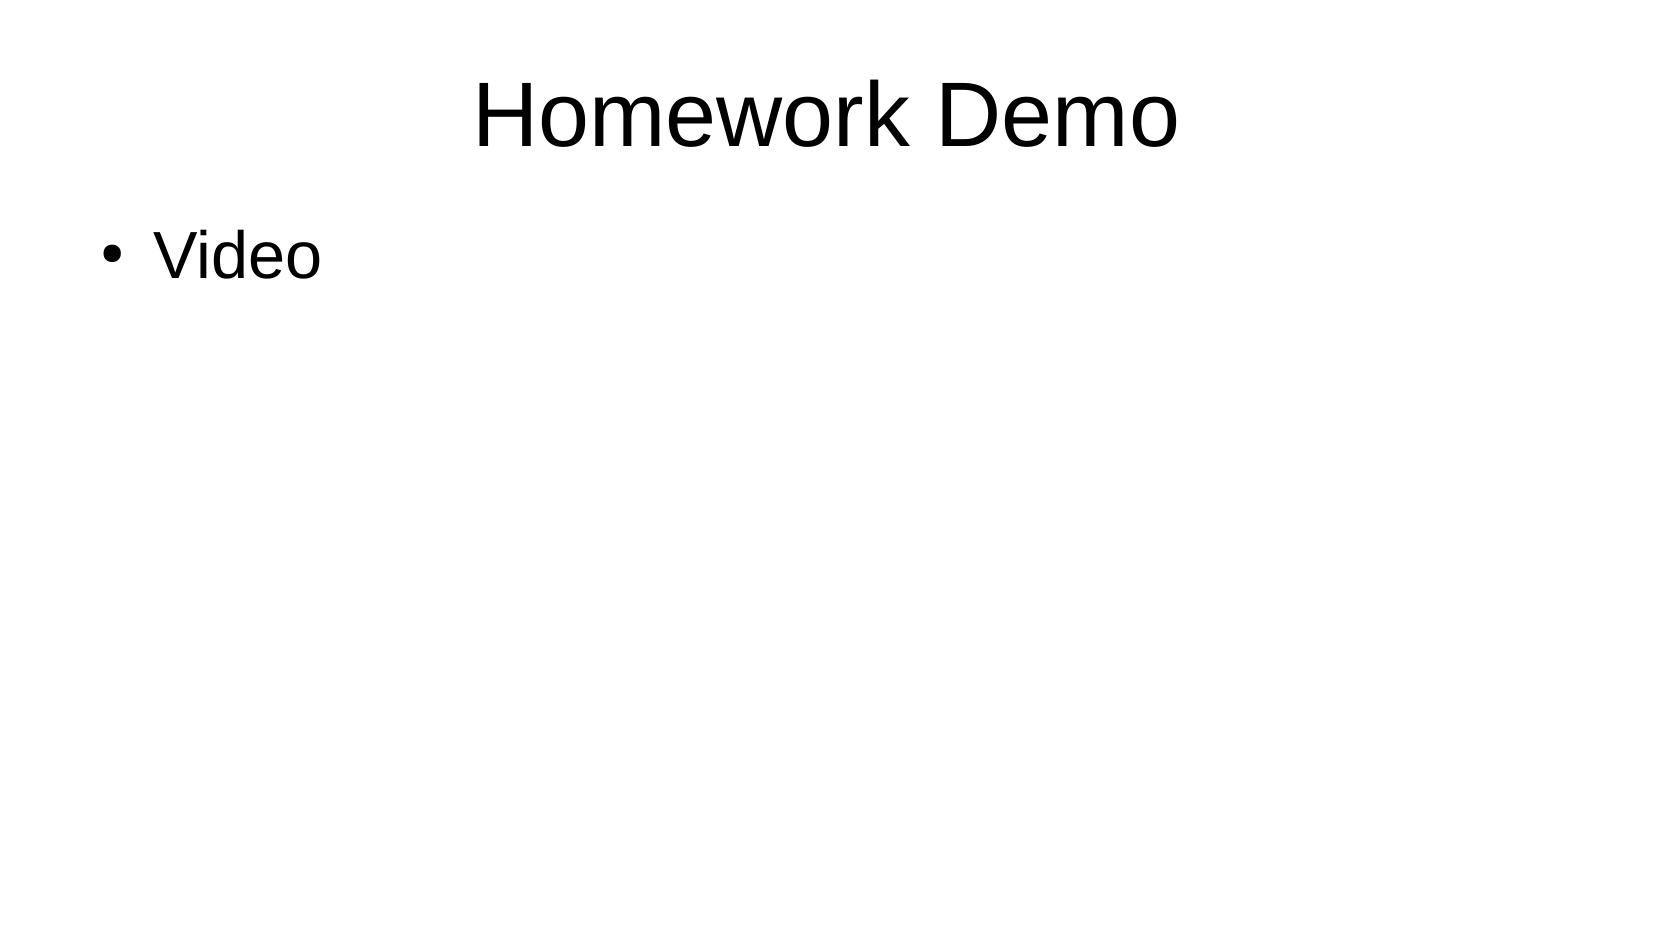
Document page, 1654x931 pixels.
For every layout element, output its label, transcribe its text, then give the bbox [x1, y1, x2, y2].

title Homework Demo [82, 37, 1571, 193]
list Video [82, 217, 1571, 758]
